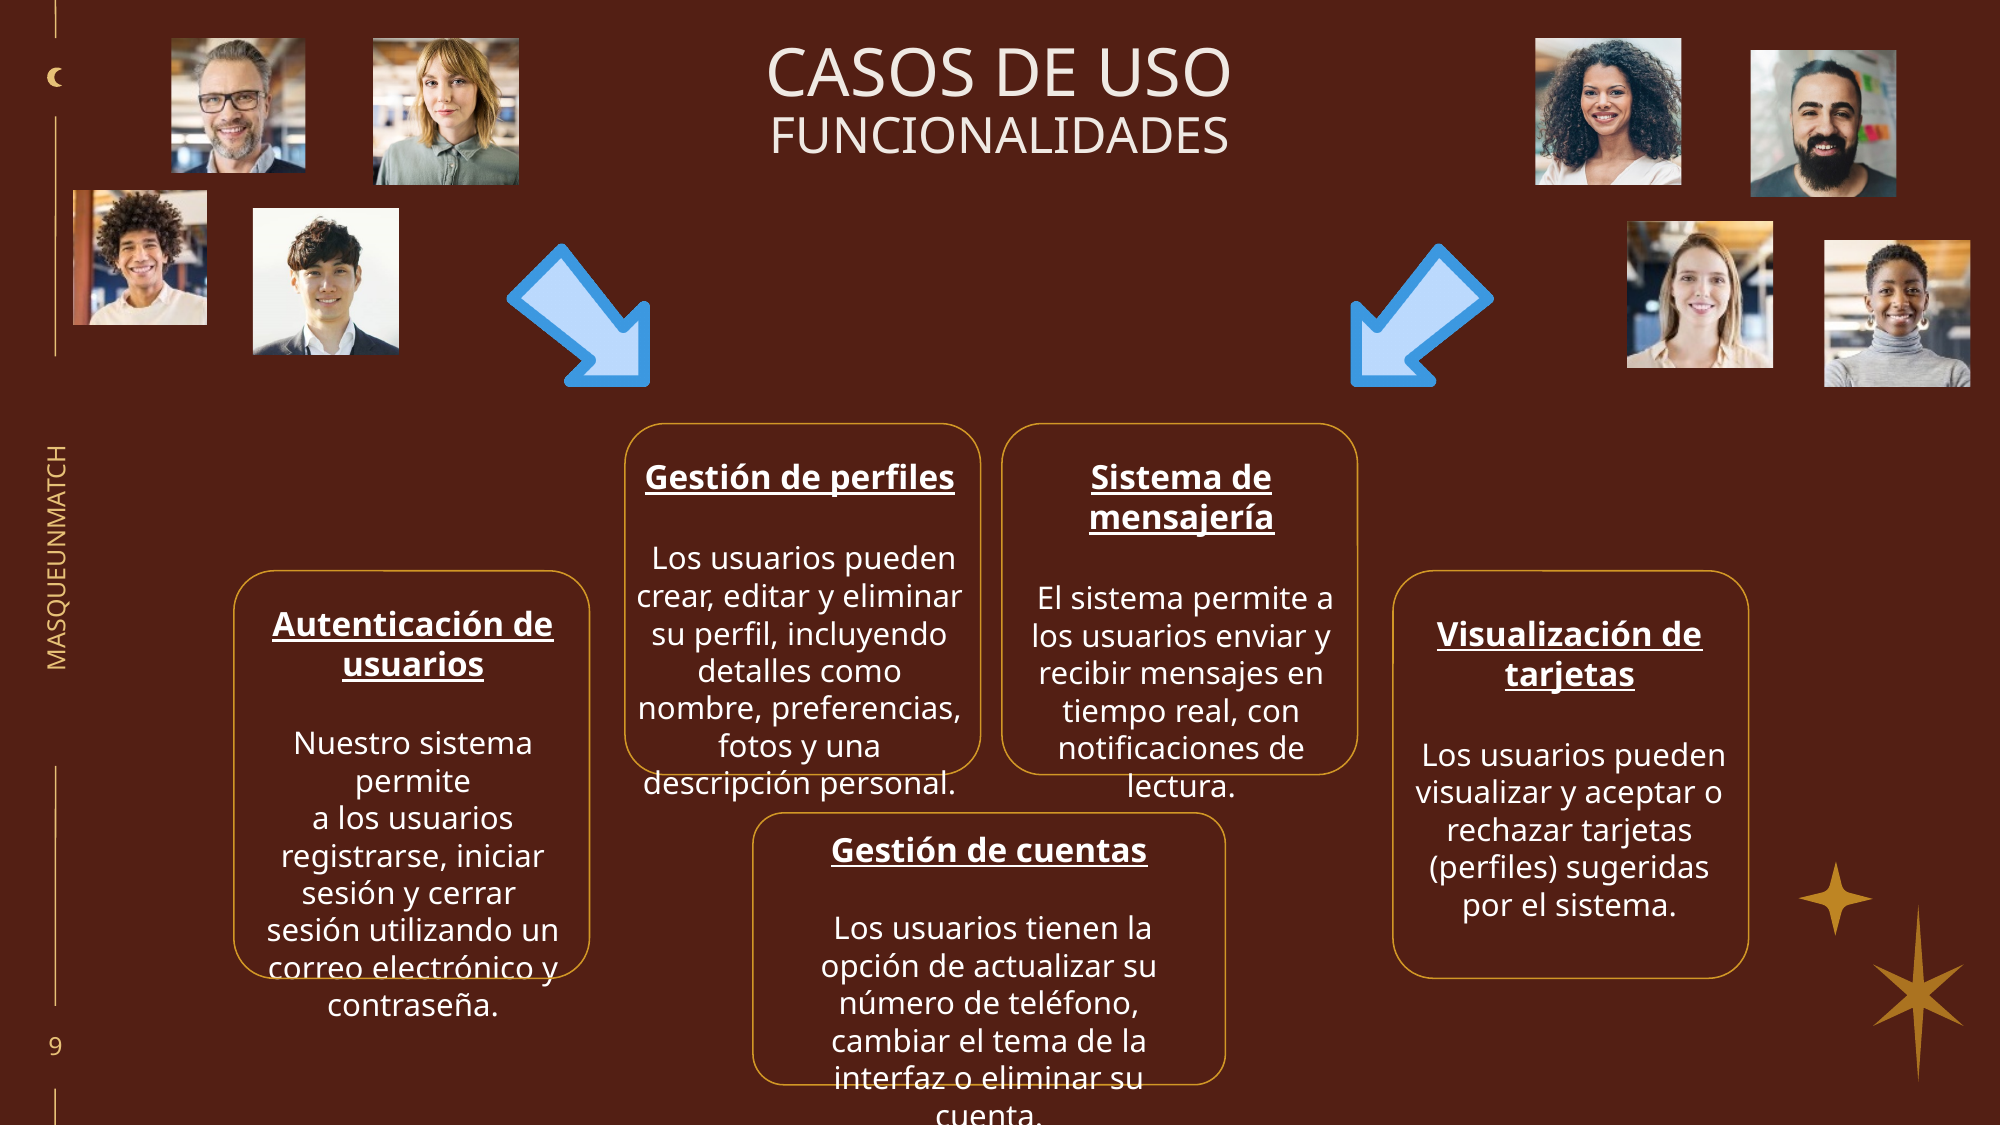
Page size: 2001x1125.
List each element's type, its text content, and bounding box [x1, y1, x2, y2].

picture [1627, 221, 1774, 368]
title CASOS DE USO FUNCIONALIDADES [174, 38, 1825, 264]
text_box Gestión de perfiles Los usuarios pueden crear, editar y eliminar su perfil, incluyendo detalles como nombre, preferencias, fotos y una descripción personal. [619, 448, 981, 809]
text_box Gestión de cuentas Los usuarios tienen la opción de actualizar su número de teléfono, cambiar el tema de la interfaz o eliminar su cuenta. [763, 821, 1216, 1125]
picture [1535, 38, 1682, 185]
picture [1824, 240, 1971, 387]
picture [373, 38, 519, 185]
footer MASQUEUNMATCH [40, 348, 71, 769]
picture [487, 224, 673, 410]
text_box Autenticación de usuarios Nuestro sistema permite a los usuarios registrarse, iniciar sesión y cerrar sesión utilizando un correo electrónico y contraseña. [221, 596, 605, 1031]
text_box Sistema de mensajería El sistema permite a los usuarios enviar y recibir mensajes en tiempo real, con notificaciones de lectura. [995, 448, 1367, 811]
picture [1750, 50, 1897, 197]
text_box Autenticación de usuarios Nuestro sistema permite a los usuarios registrarse, iniciar sesión y cerrar sesión utilizando un correo electrónico y contraseña. [235, 596, 588, 977]
picture [1327, 224, 1513, 410]
picture [252, 208, 399, 355]
text_box Visualización de tarjetas Los usuarios pueden visualizar y aceptar o rechazar tarjetas (perfiles) sugeridas por el sistema. [1388, 605, 1751, 931]
picture [171, 38, 306, 173]
picture [73, 190, 207, 325]
slide_number 1 [25, 1032, 86, 1063]
